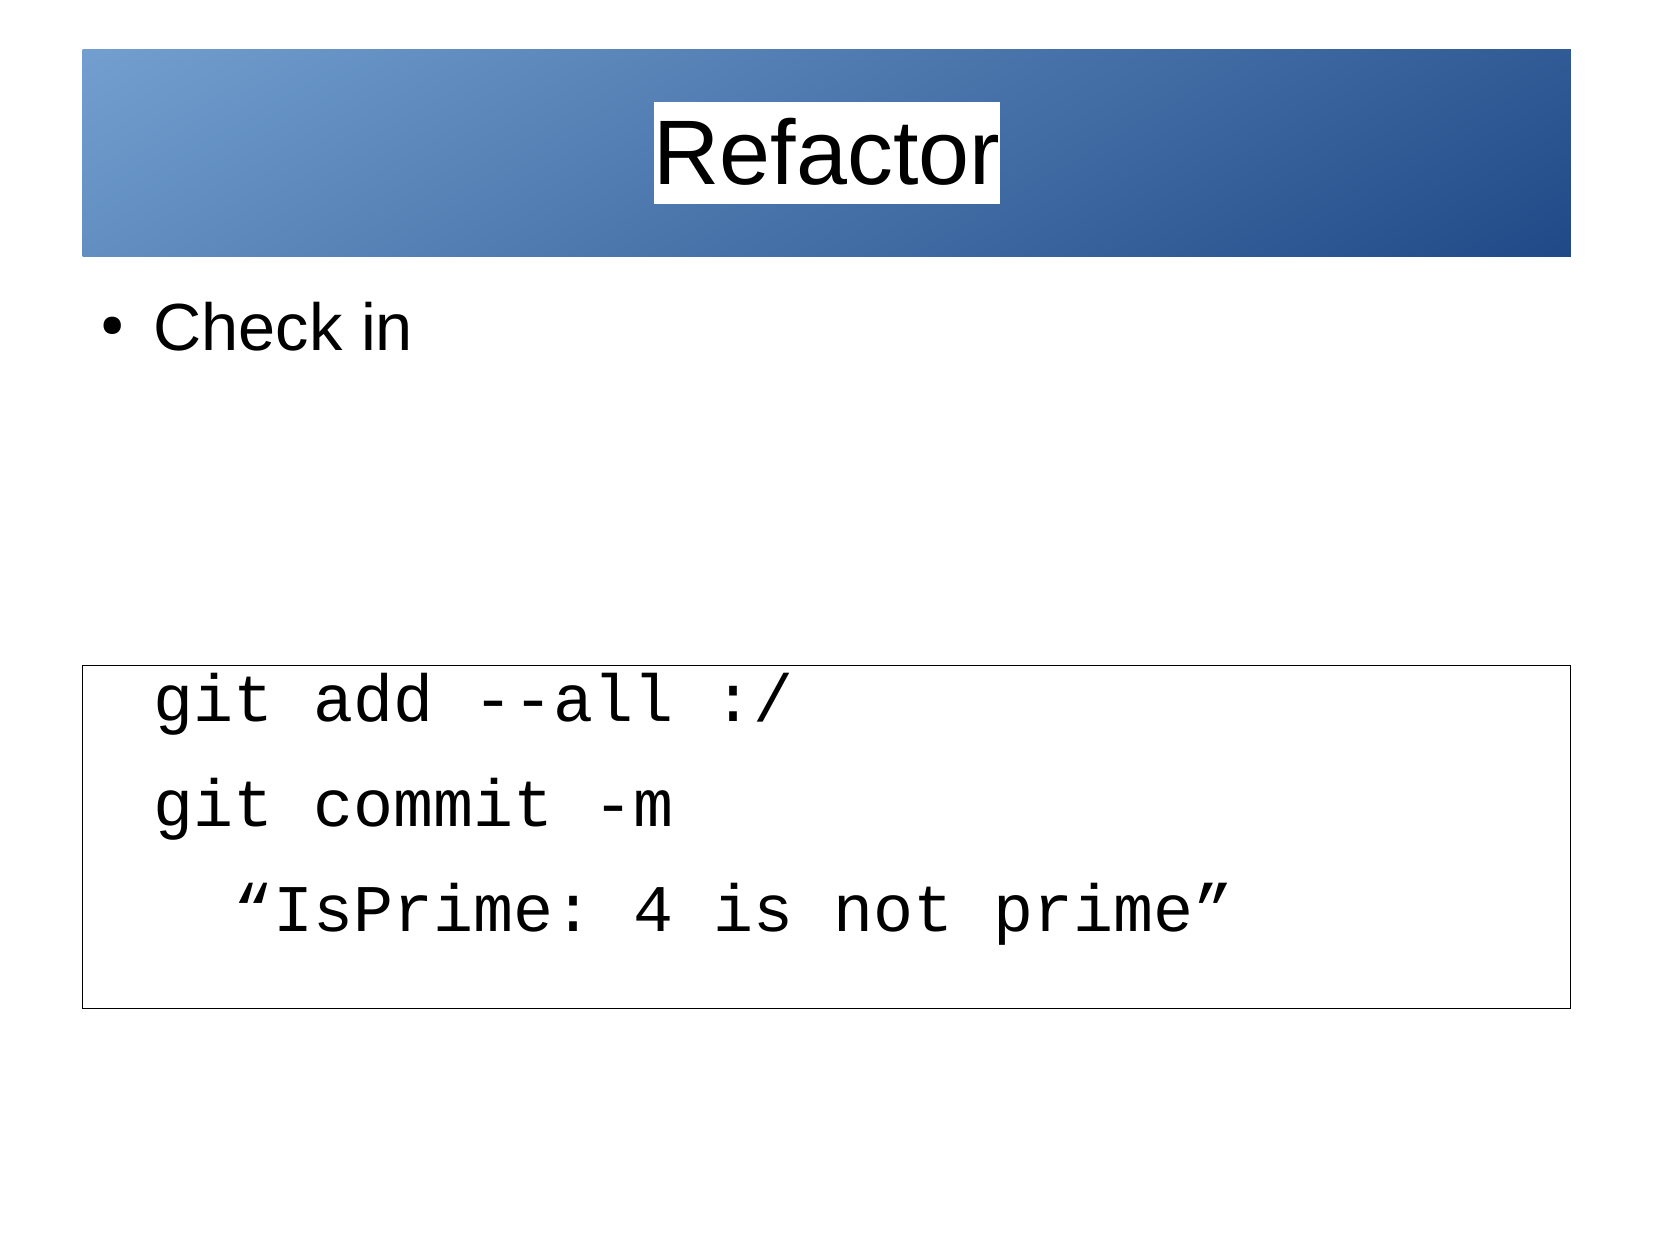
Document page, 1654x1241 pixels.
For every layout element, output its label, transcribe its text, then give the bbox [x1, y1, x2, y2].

list git add --all :/ git commit -m “IsPrime: 4 is not prime” [82, 665, 1571, 1009]
list Check in [82, 290, 1571, 634]
title Refactor [82, 49, 1571, 257]
